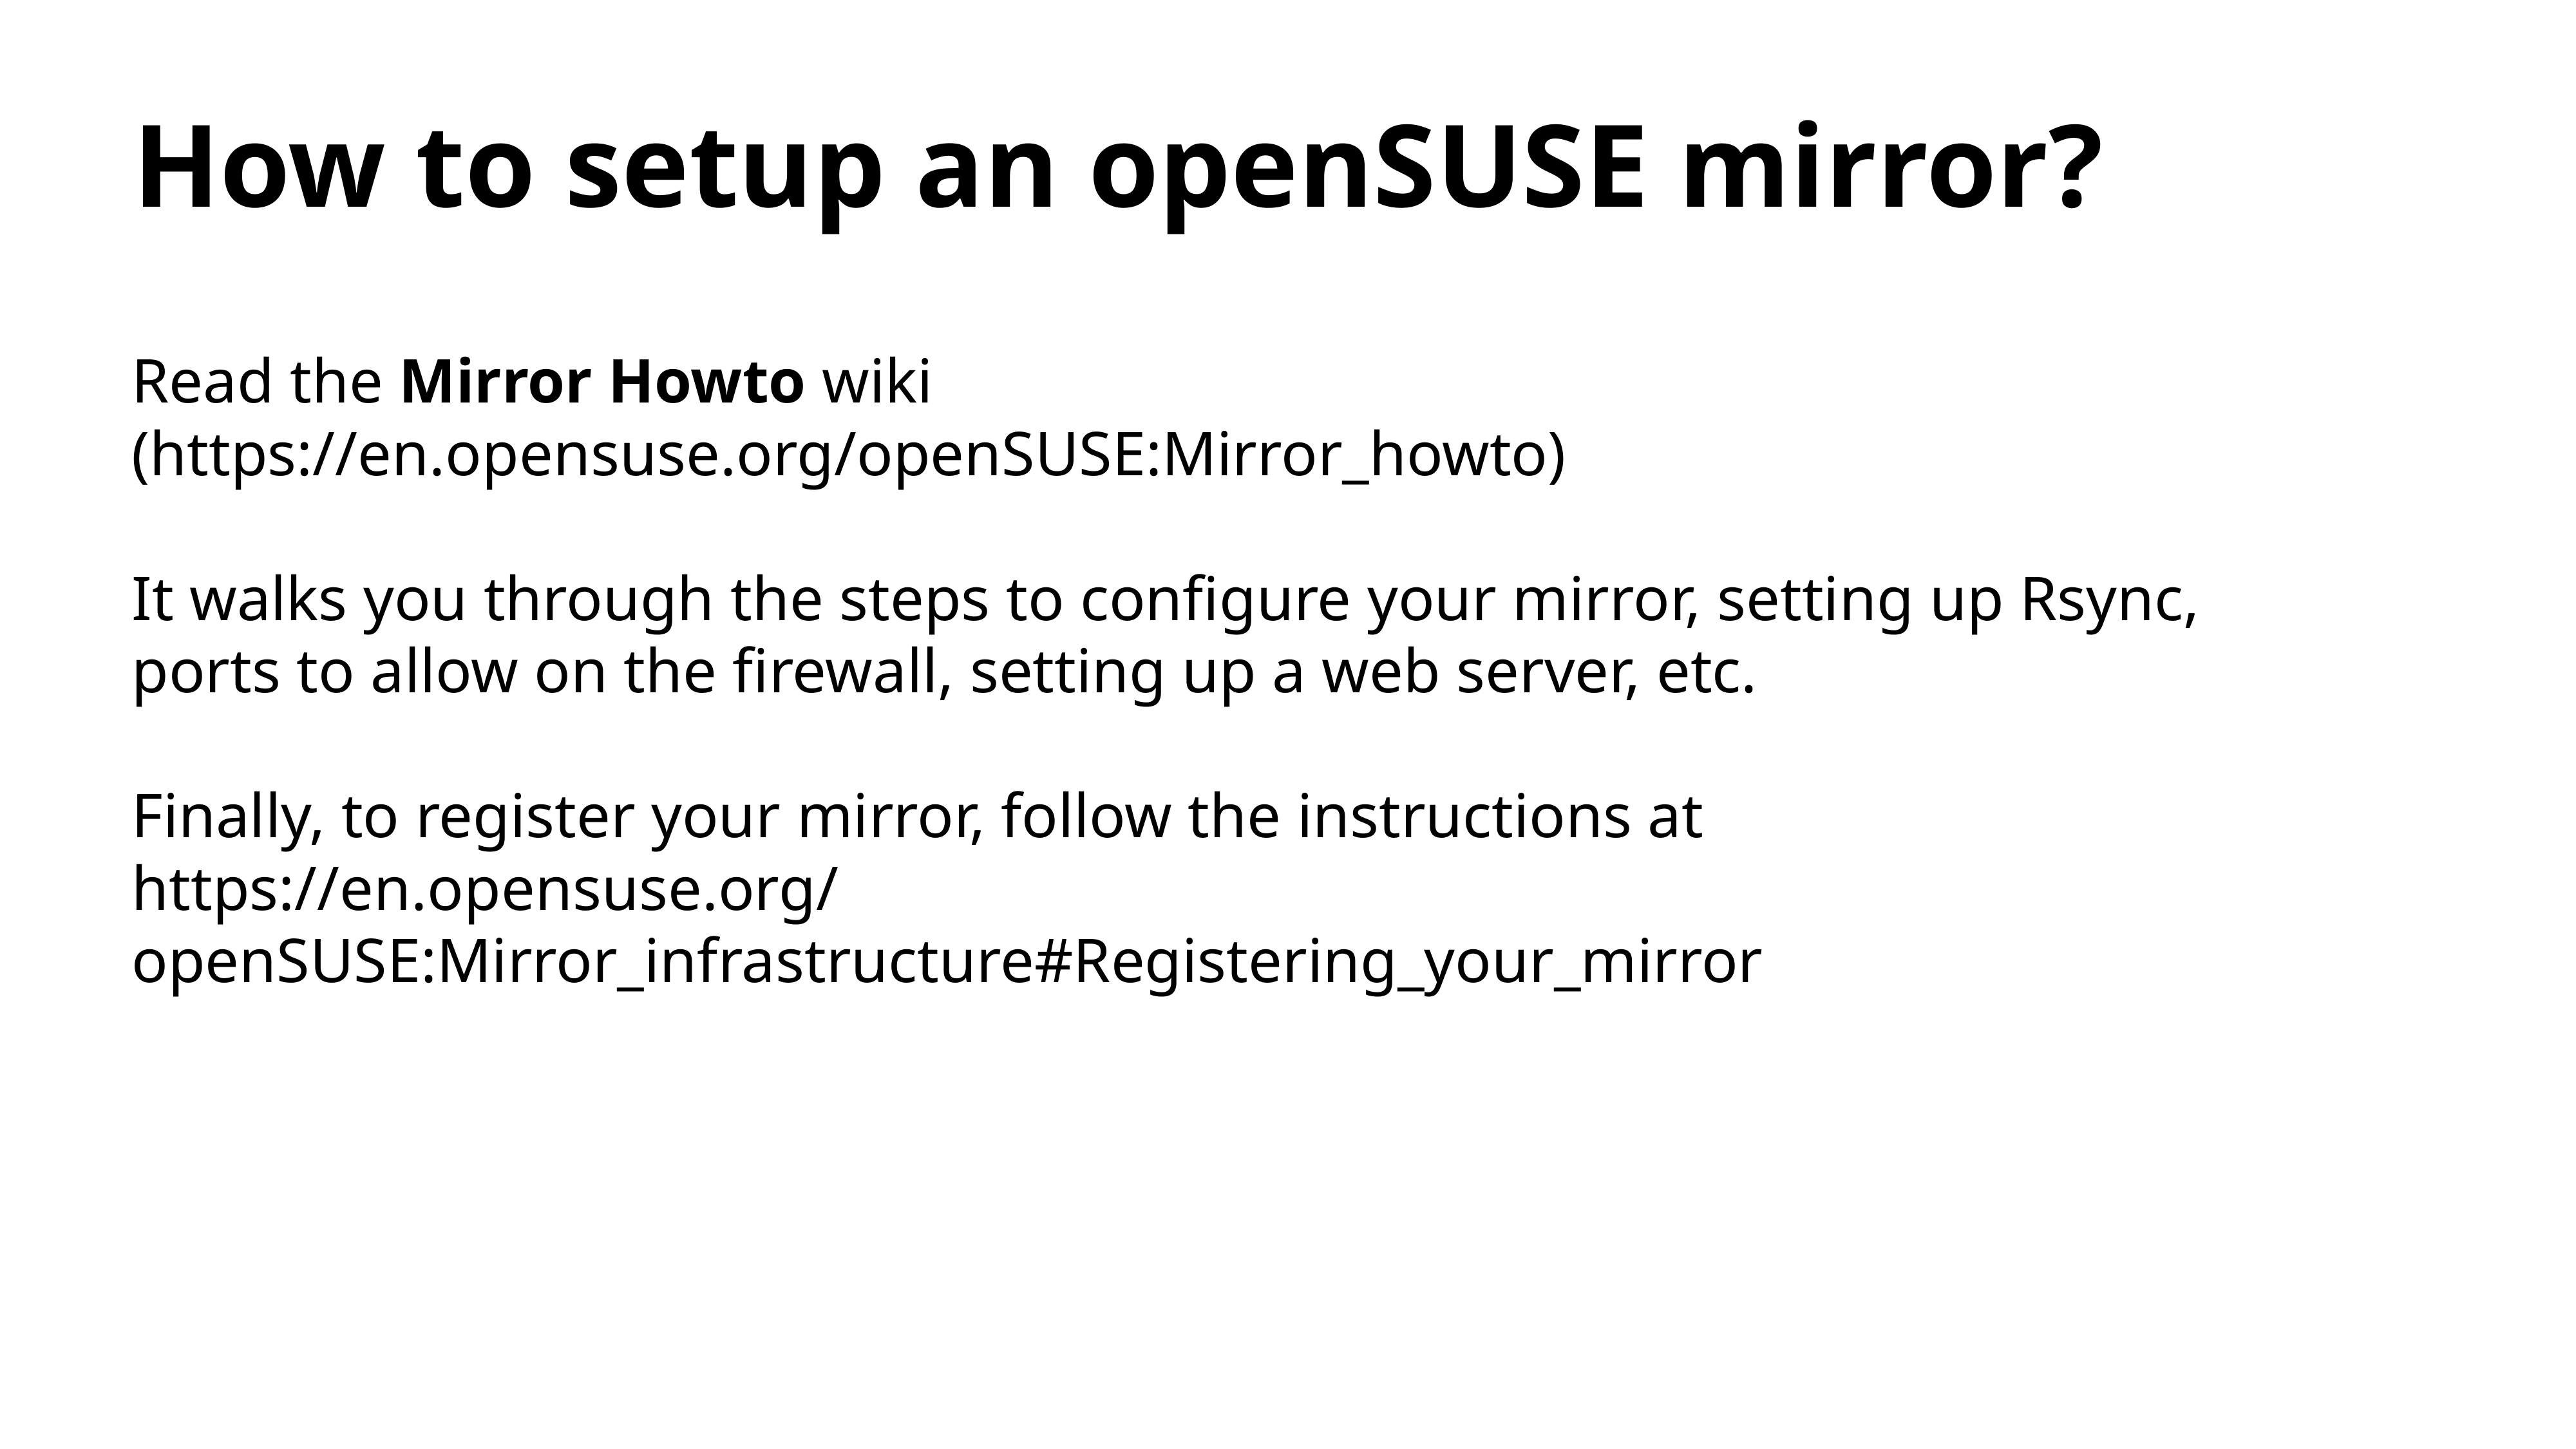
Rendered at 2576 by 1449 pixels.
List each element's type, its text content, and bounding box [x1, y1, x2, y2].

title How to setup an openSUSE mirror? [127, 114, 2449, 266]
text_box Read the Mirror Howto wiki (https://en.opensuse.org/openSUSE:Mirror_howto) It walks you through the steps to configure your mirror, setting up Rsync, ports to allow on the firewall, setting up a web server, etc. Finally, to register your mirror, follow the instructions at https://en.opensuse.org/openSUSE:Mirror_infrastructure#Registering_your_mirror [126, 337, 2351, 1000]
